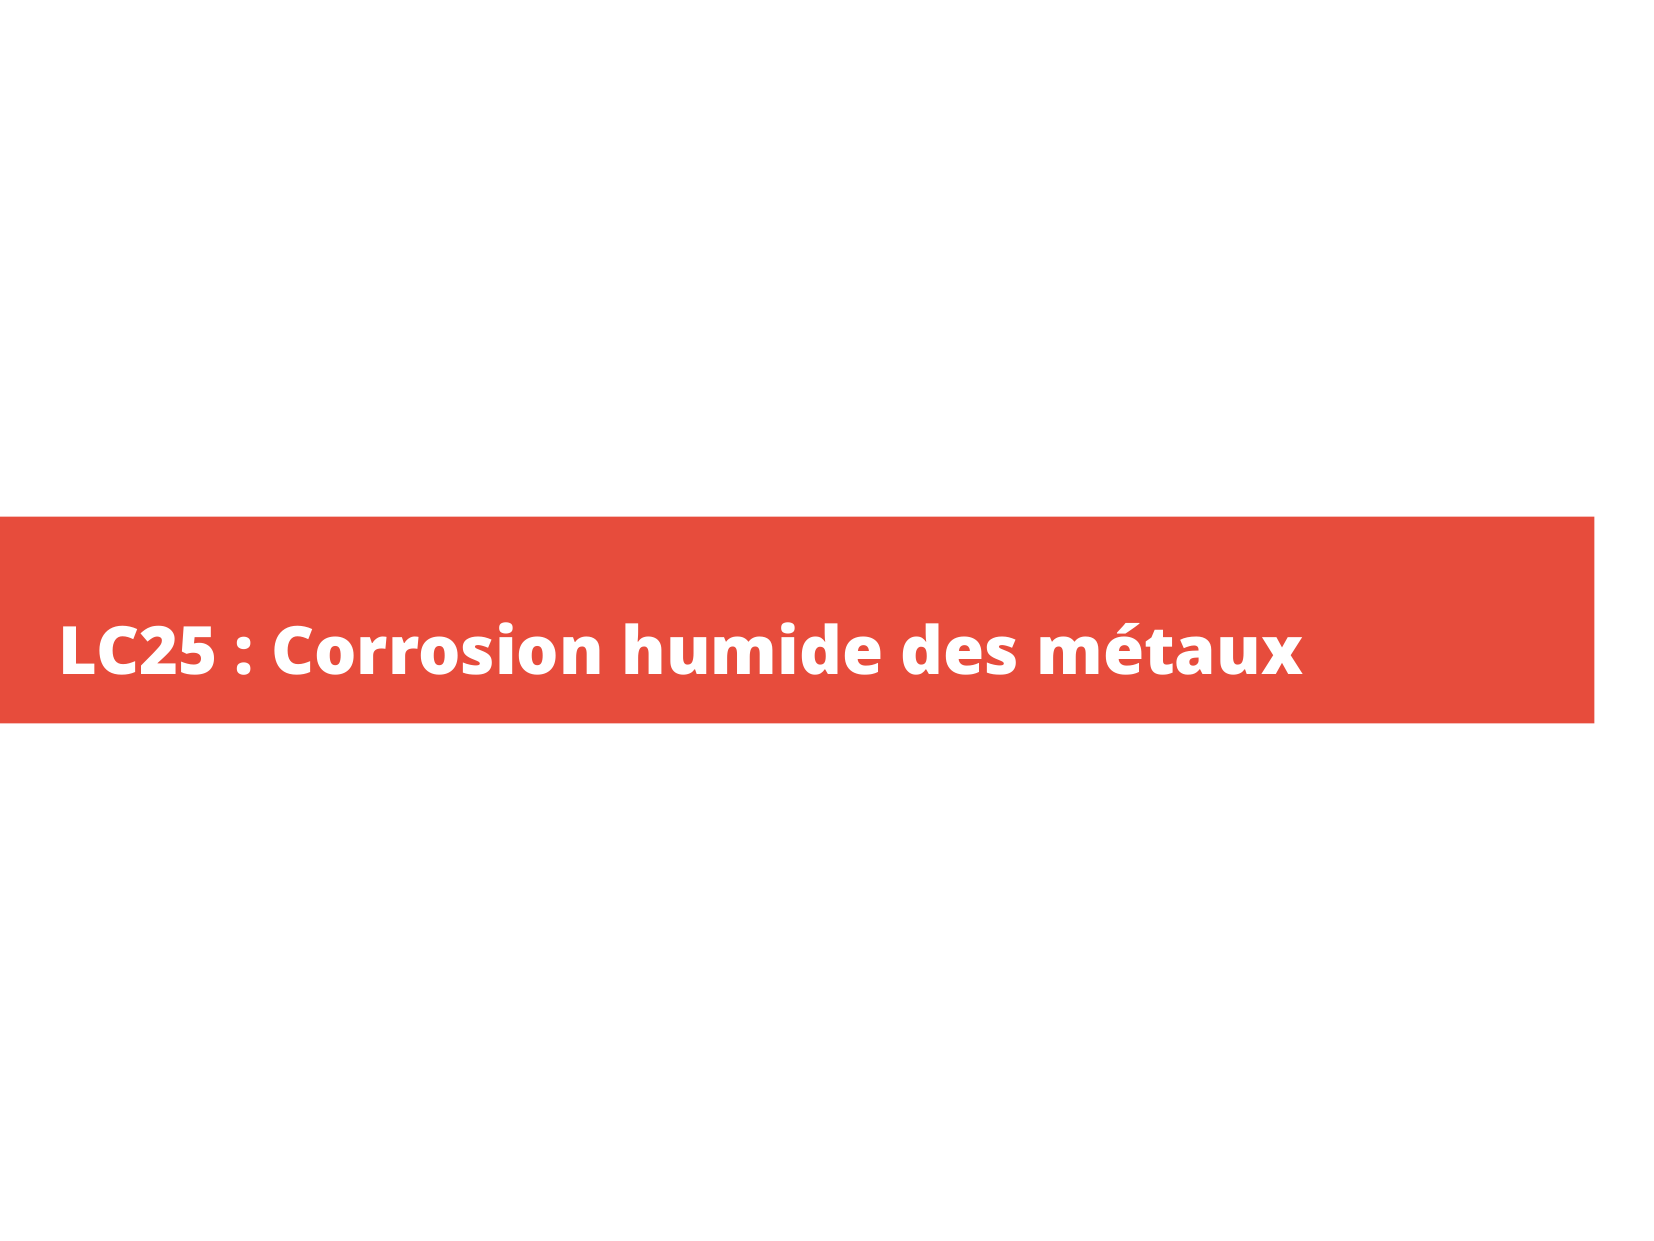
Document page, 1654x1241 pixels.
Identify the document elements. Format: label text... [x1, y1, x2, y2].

title LC25 : Corrosion humide des métaux [59, 546, 1595, 694]
